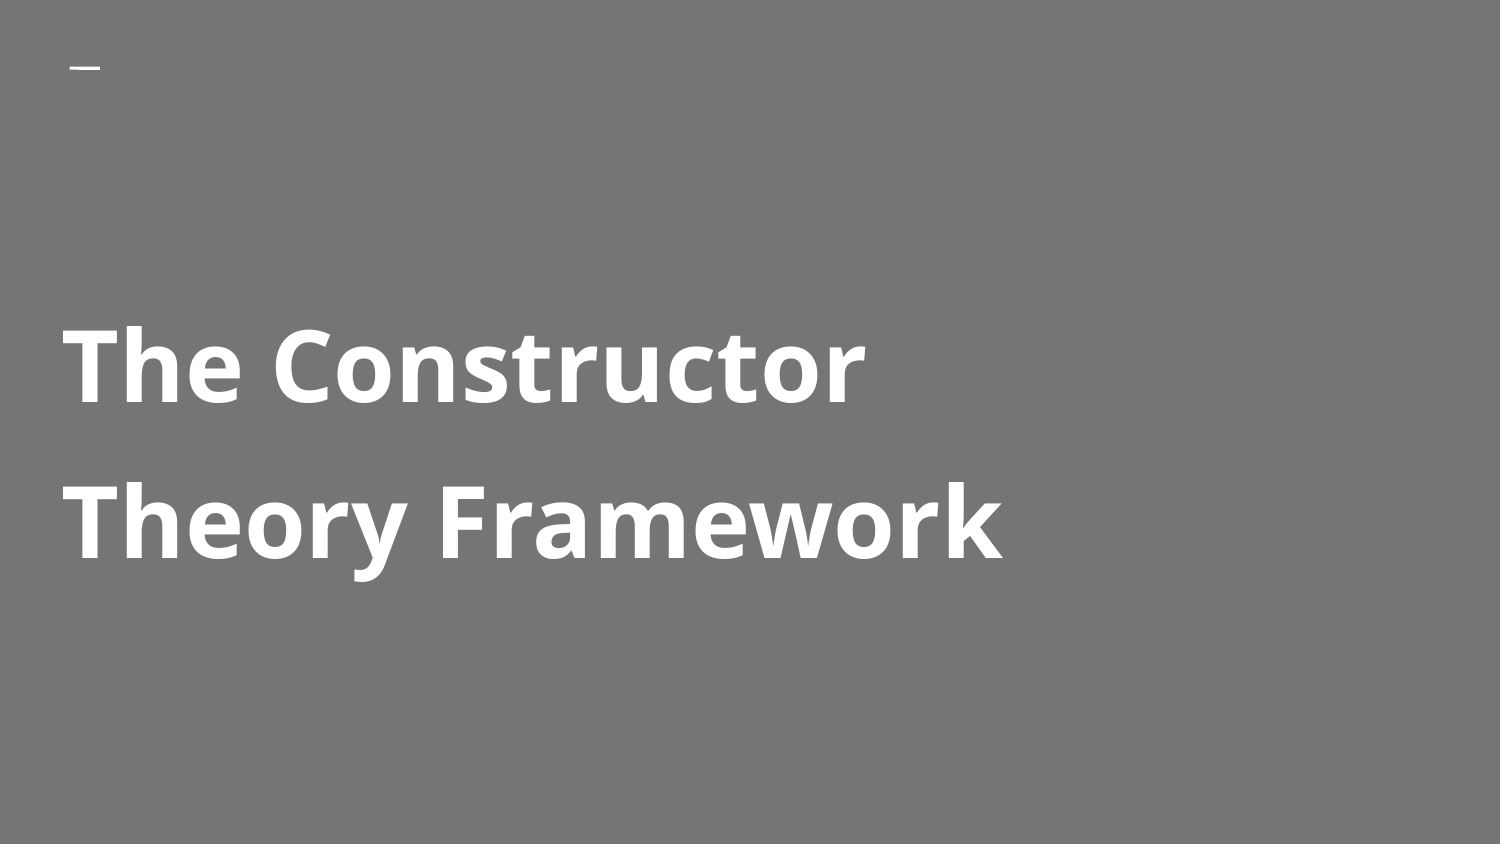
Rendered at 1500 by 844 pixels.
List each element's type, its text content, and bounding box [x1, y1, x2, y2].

title The Constructor Theory Framework [46, 116, 1071, 746]
